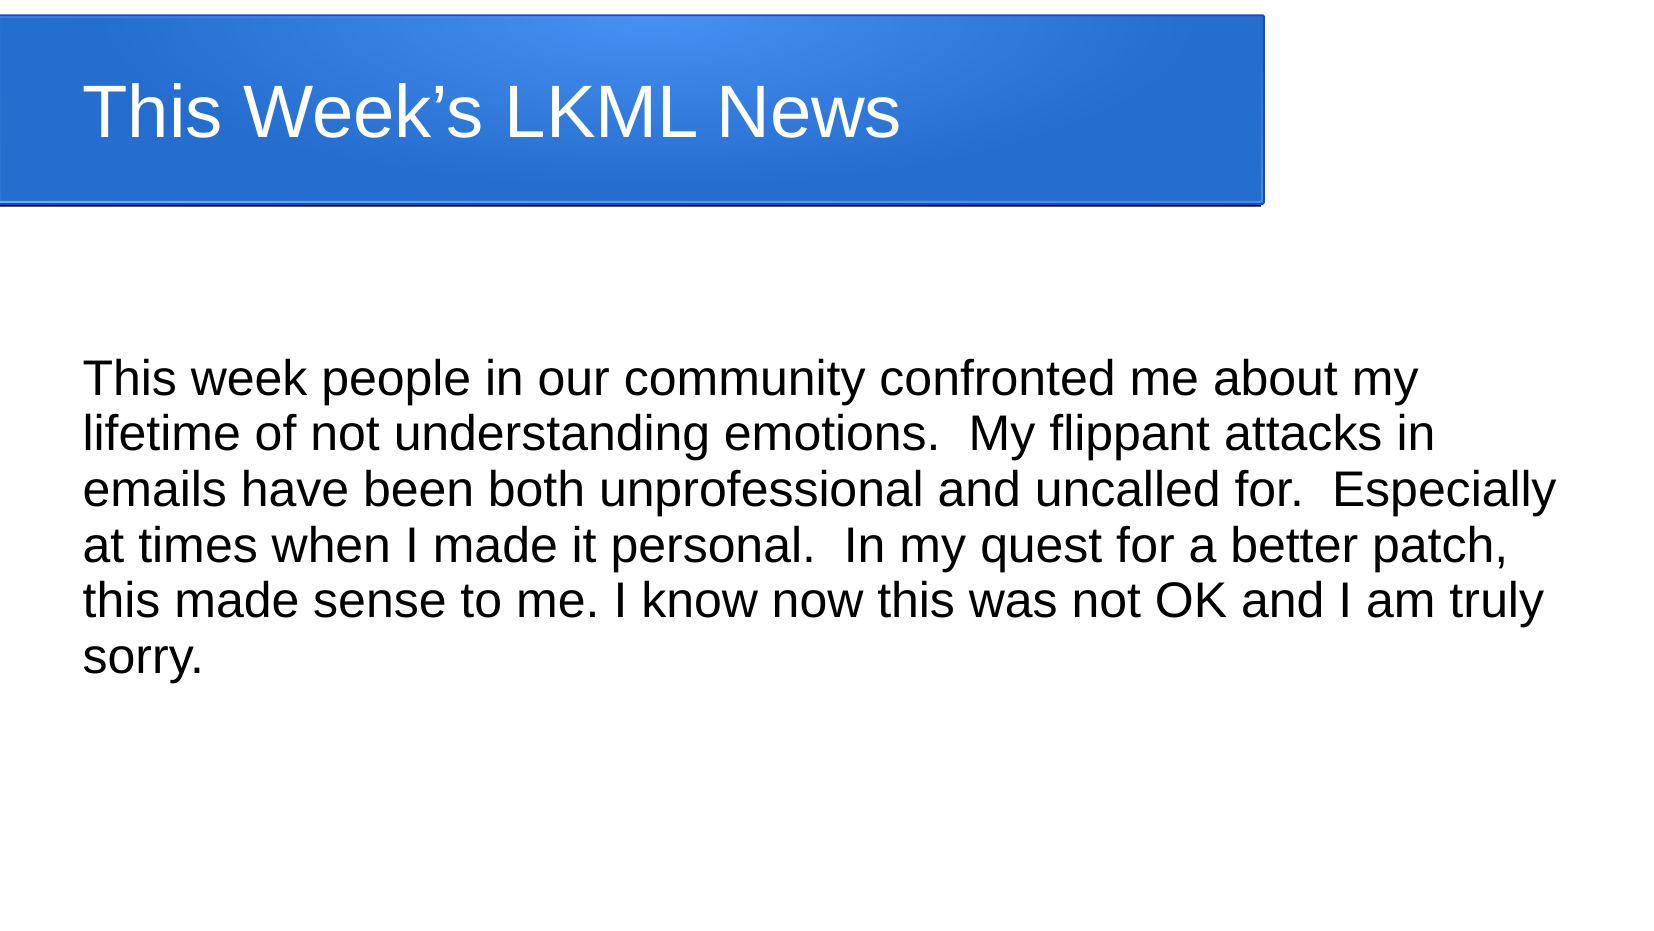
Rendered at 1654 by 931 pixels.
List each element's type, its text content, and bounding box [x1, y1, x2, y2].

title This Week’s LKML News [82, 35, 1235, 189]
list This week people in our community confronted me about my lifetime of not understanding emotions. My flippant attacks in emails have been both unprofessional and uncalled for. Especially at times when I made it personal. In my quest for a better patch, this made sense to me. I know now this was not OK and I am truly sorry. [82, 270, 1576, 901]
